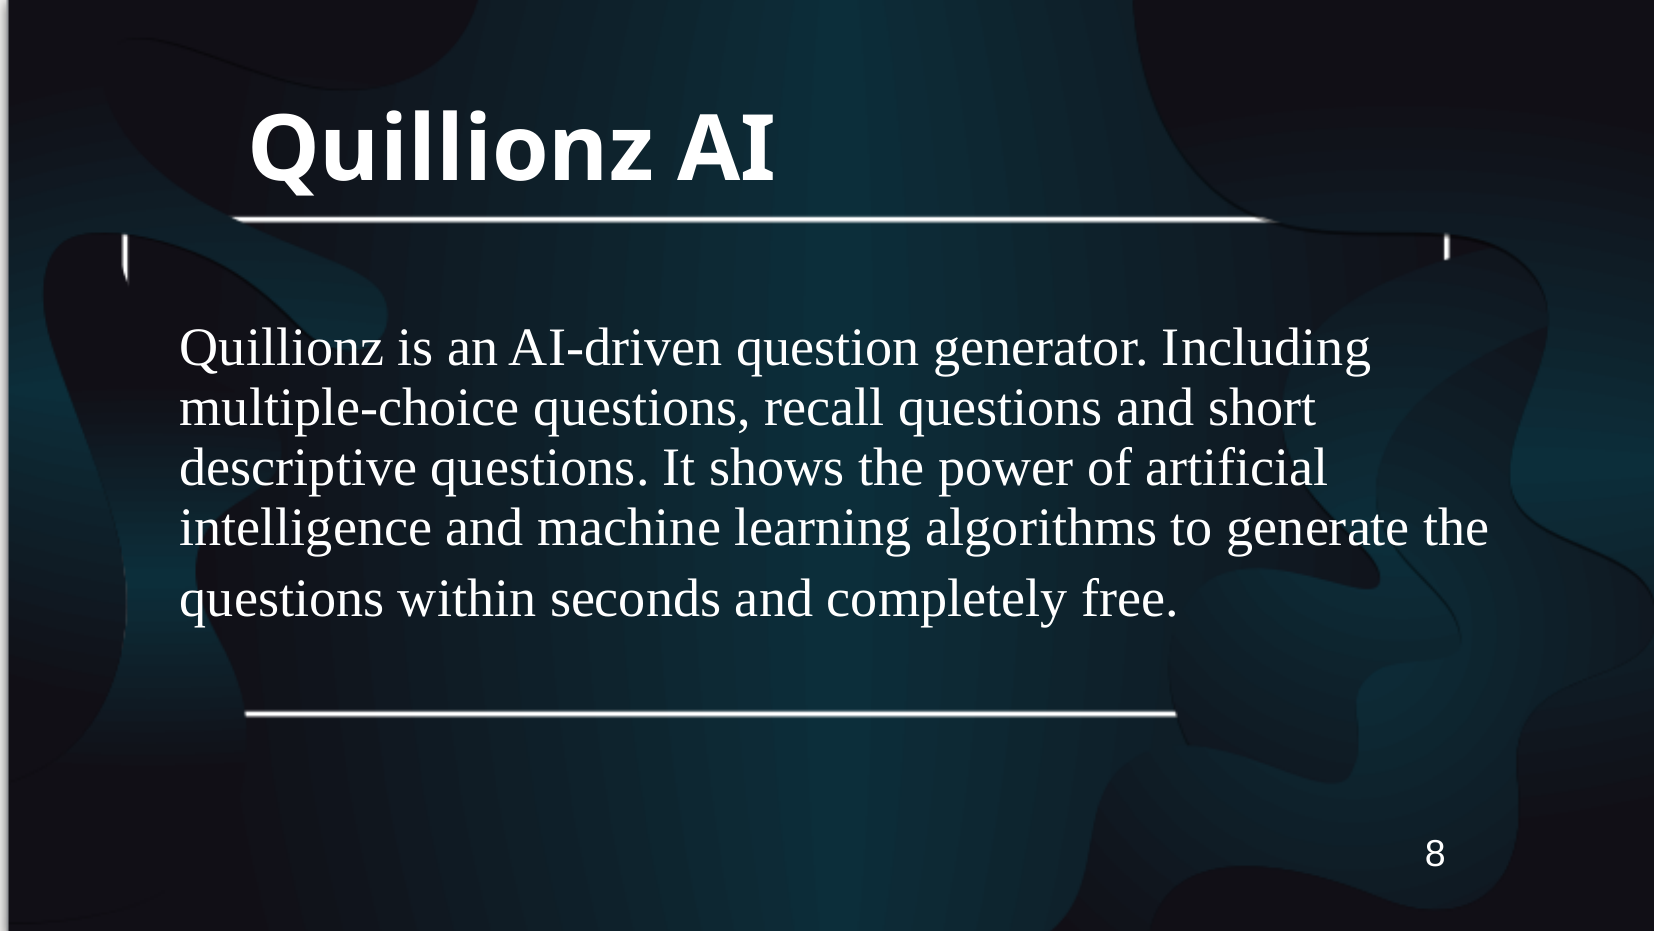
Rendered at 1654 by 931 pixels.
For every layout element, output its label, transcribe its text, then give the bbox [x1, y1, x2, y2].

text_box Quillionz AI [232, 75, 1186, 197]
picture [0, 0, 1654, 931]
text_box 8 [1410, 825, 1576, 882]
text_box Quillionz is an AI-driven question generator. Including multiple-choice questions, recall questions and short descriptive questions. It shows the power of artificial intelligence and machine learning algorithms to generate the questions within seconds and completely free. [165, 309, 1576, 781]
